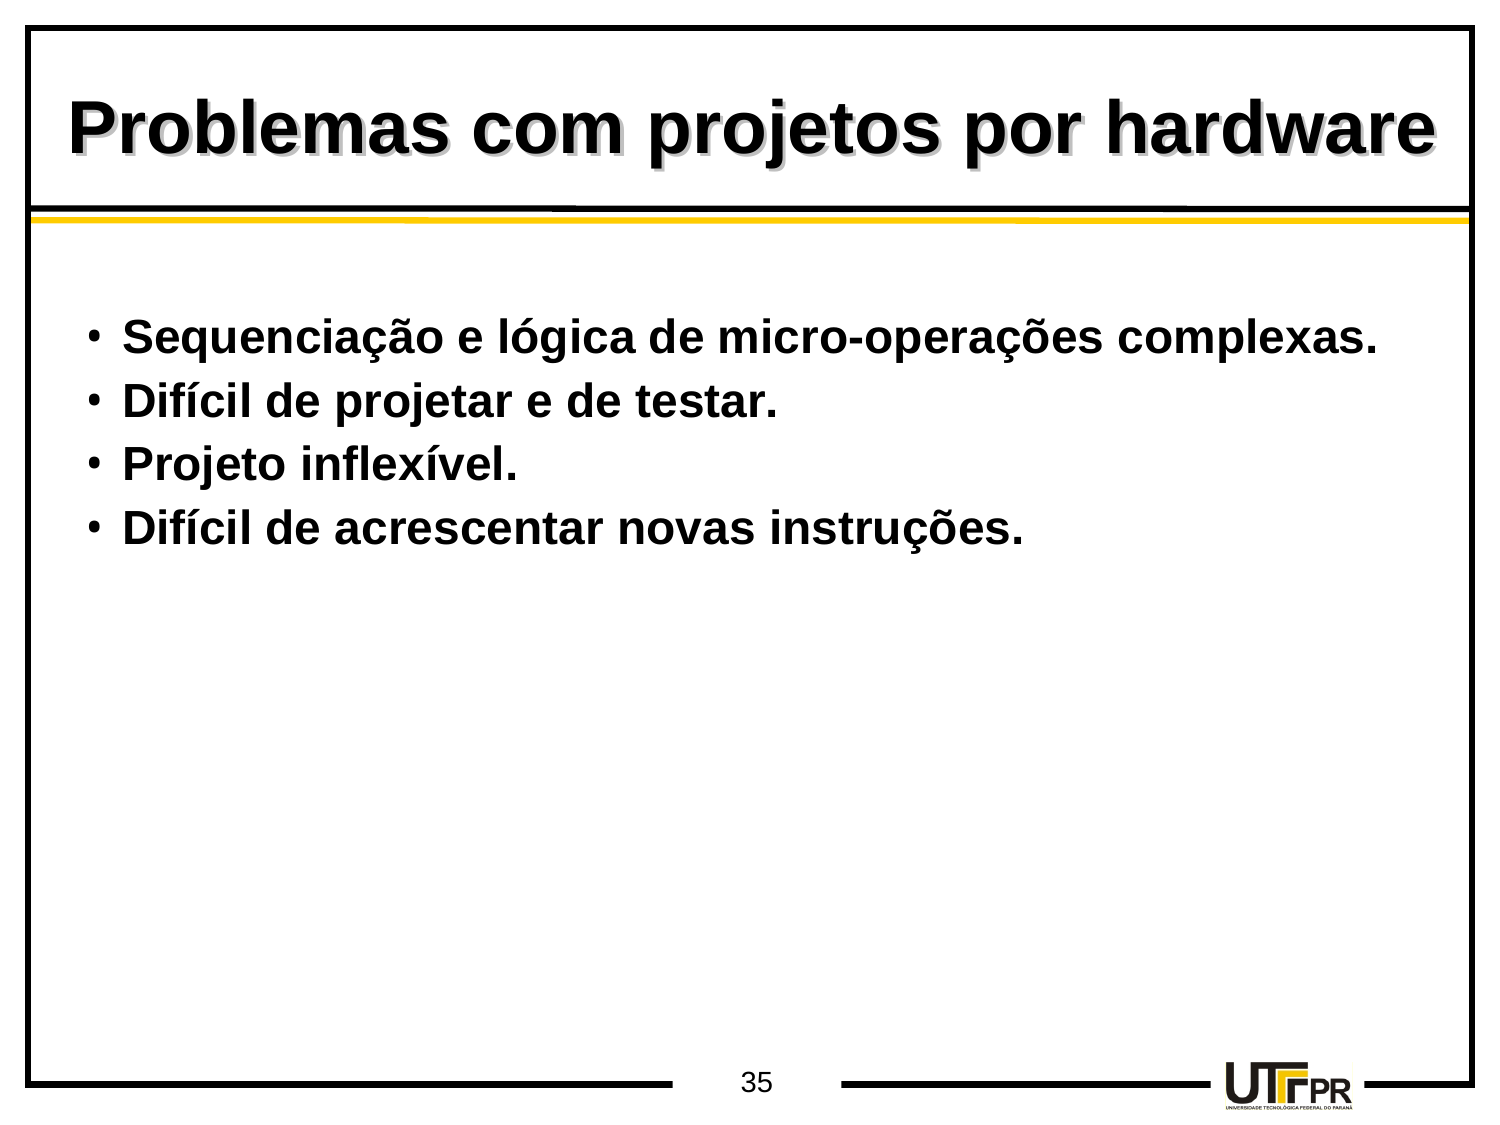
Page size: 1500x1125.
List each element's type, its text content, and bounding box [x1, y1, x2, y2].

picture [1225, 1062, 1353, 1110]
list Sequenciação e lógica de micro-operações complexas. Difícil de projetar e de testar. Projeto inflexível. Difícil de acrescentar novas instruções. [70, 304, 1421, 886]
title Problemas com projetos por hardware [29, 85, 1477, 180]
